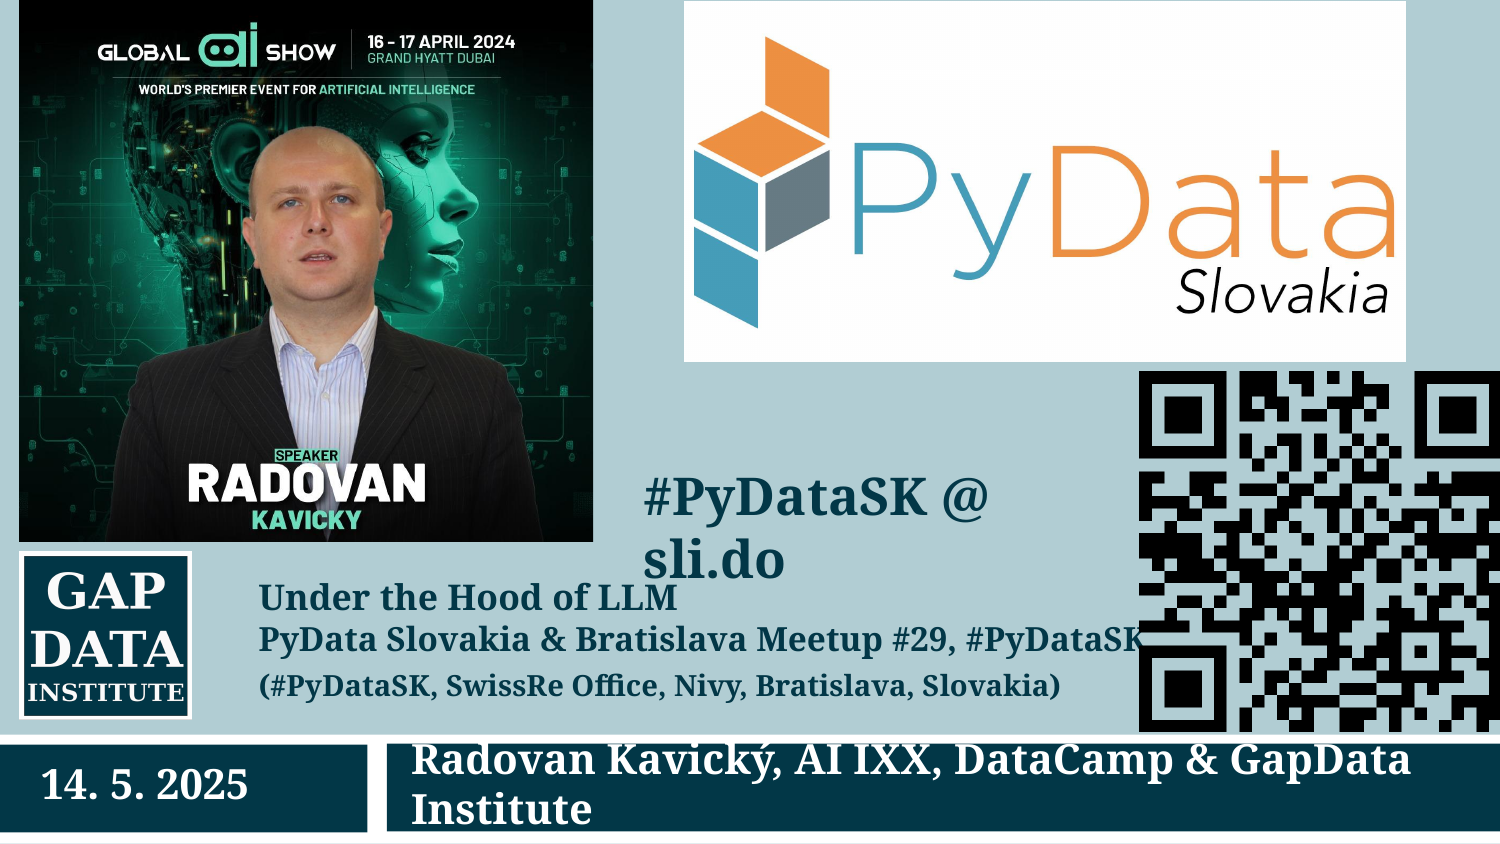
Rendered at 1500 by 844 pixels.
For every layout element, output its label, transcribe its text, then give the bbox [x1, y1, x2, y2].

text_box Under the Hood of LLM PyData Slovakia & Bratislava Meetup #29, #PyDataSK [247, 544, 1139, 611]
text_box 14. 5. 2025 [29, 740, 378, 826]
text_box #PyDataSK @ sli.do [628, 448, 1121, 604]
text_box Radovan Kavický, AI IXX, DataCamp & GapData Institute [400, 740, 1500, 826]
text_box (#PyDataSK, SwissRe Office, Nivy, Bratislava, Slovakia) [247, 611, 1139, 709]
picture [19, 551, 192, 720]
picture [19, 0, 594, 542]
picture [1139, 371, 1500, 732]
picture [684, 1, 1406, 362]
